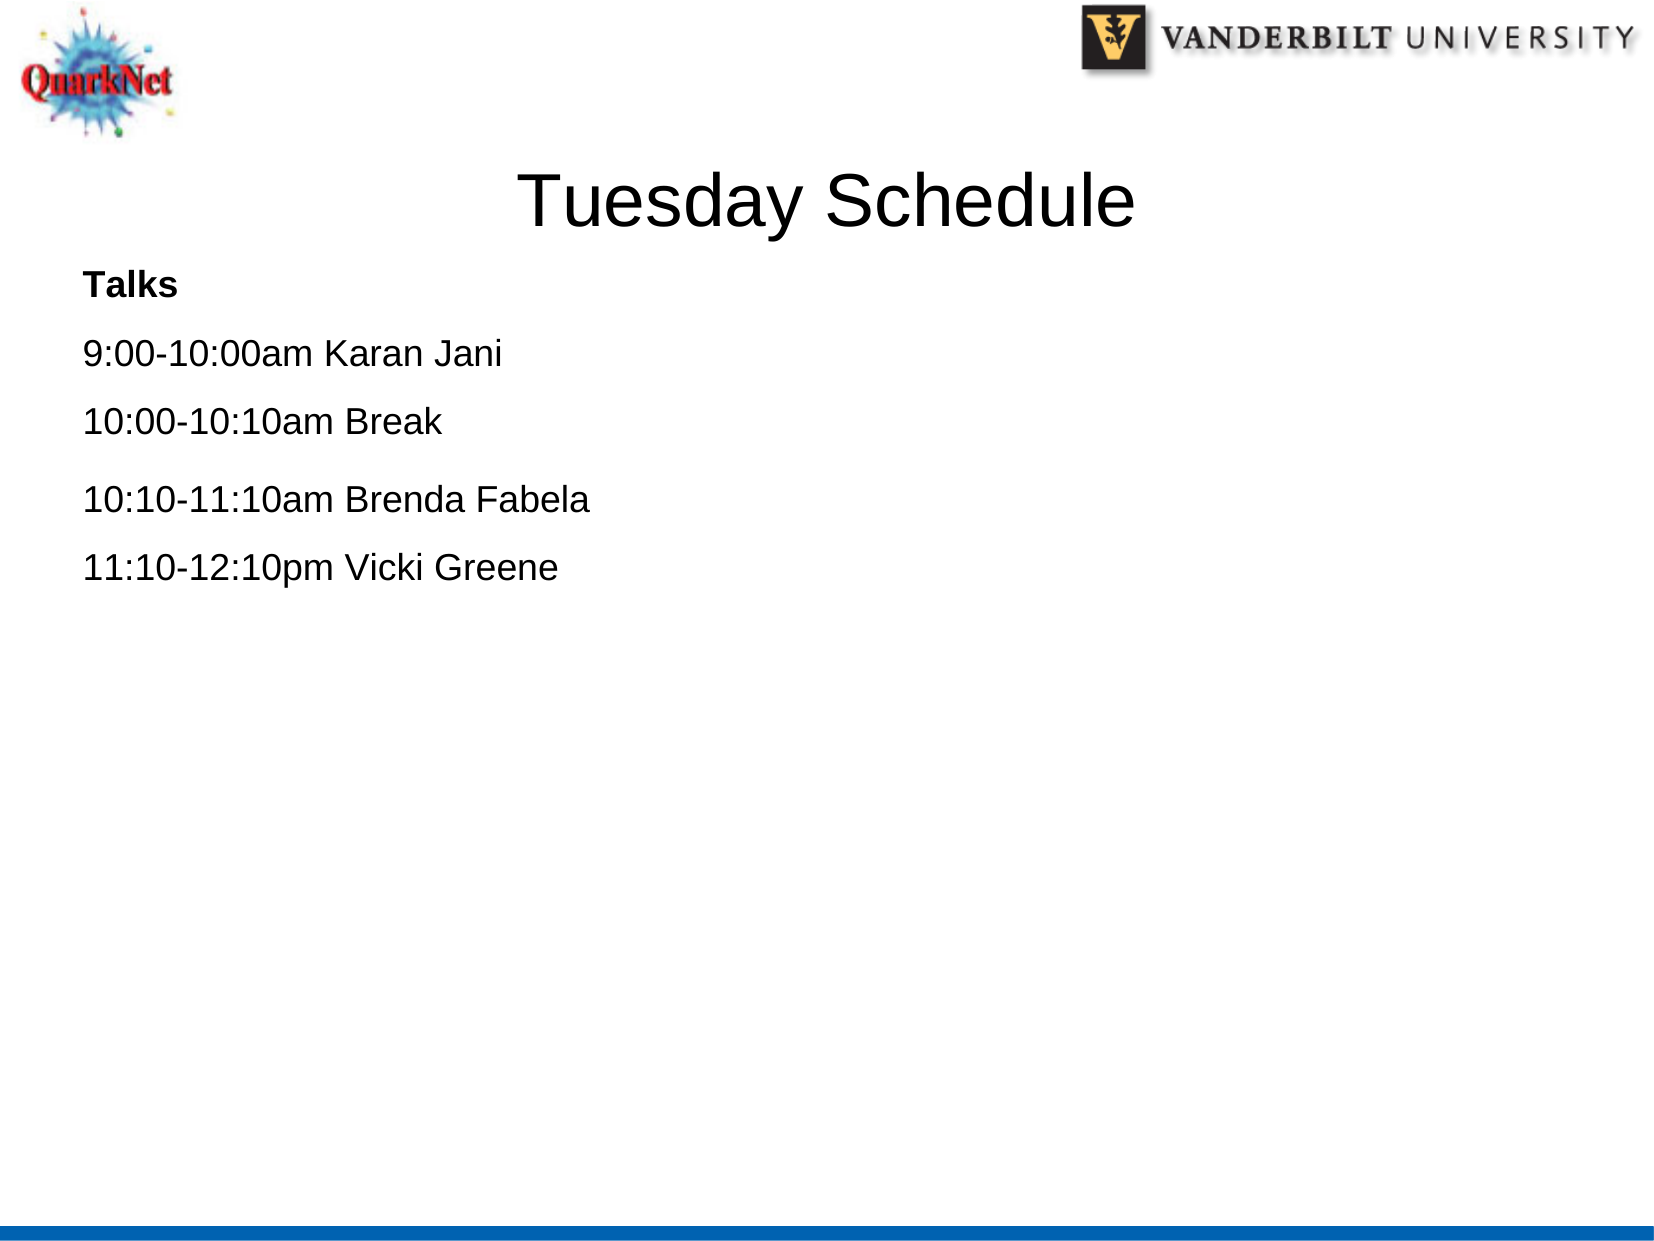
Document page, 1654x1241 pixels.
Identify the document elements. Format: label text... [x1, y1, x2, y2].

picture [1078, 1, 1649, 85]
list Talks 9:00-10:00am Karan Jani 10:00-10:10am Break 10:10-11:10am Brenda Fabela 11:10-12:10pm Vicki Greene [82, 266, 1571, 1192]
title Tuesday Schedule [121, 118, 1534, 266]
picture [4, 1, 188, 152]
